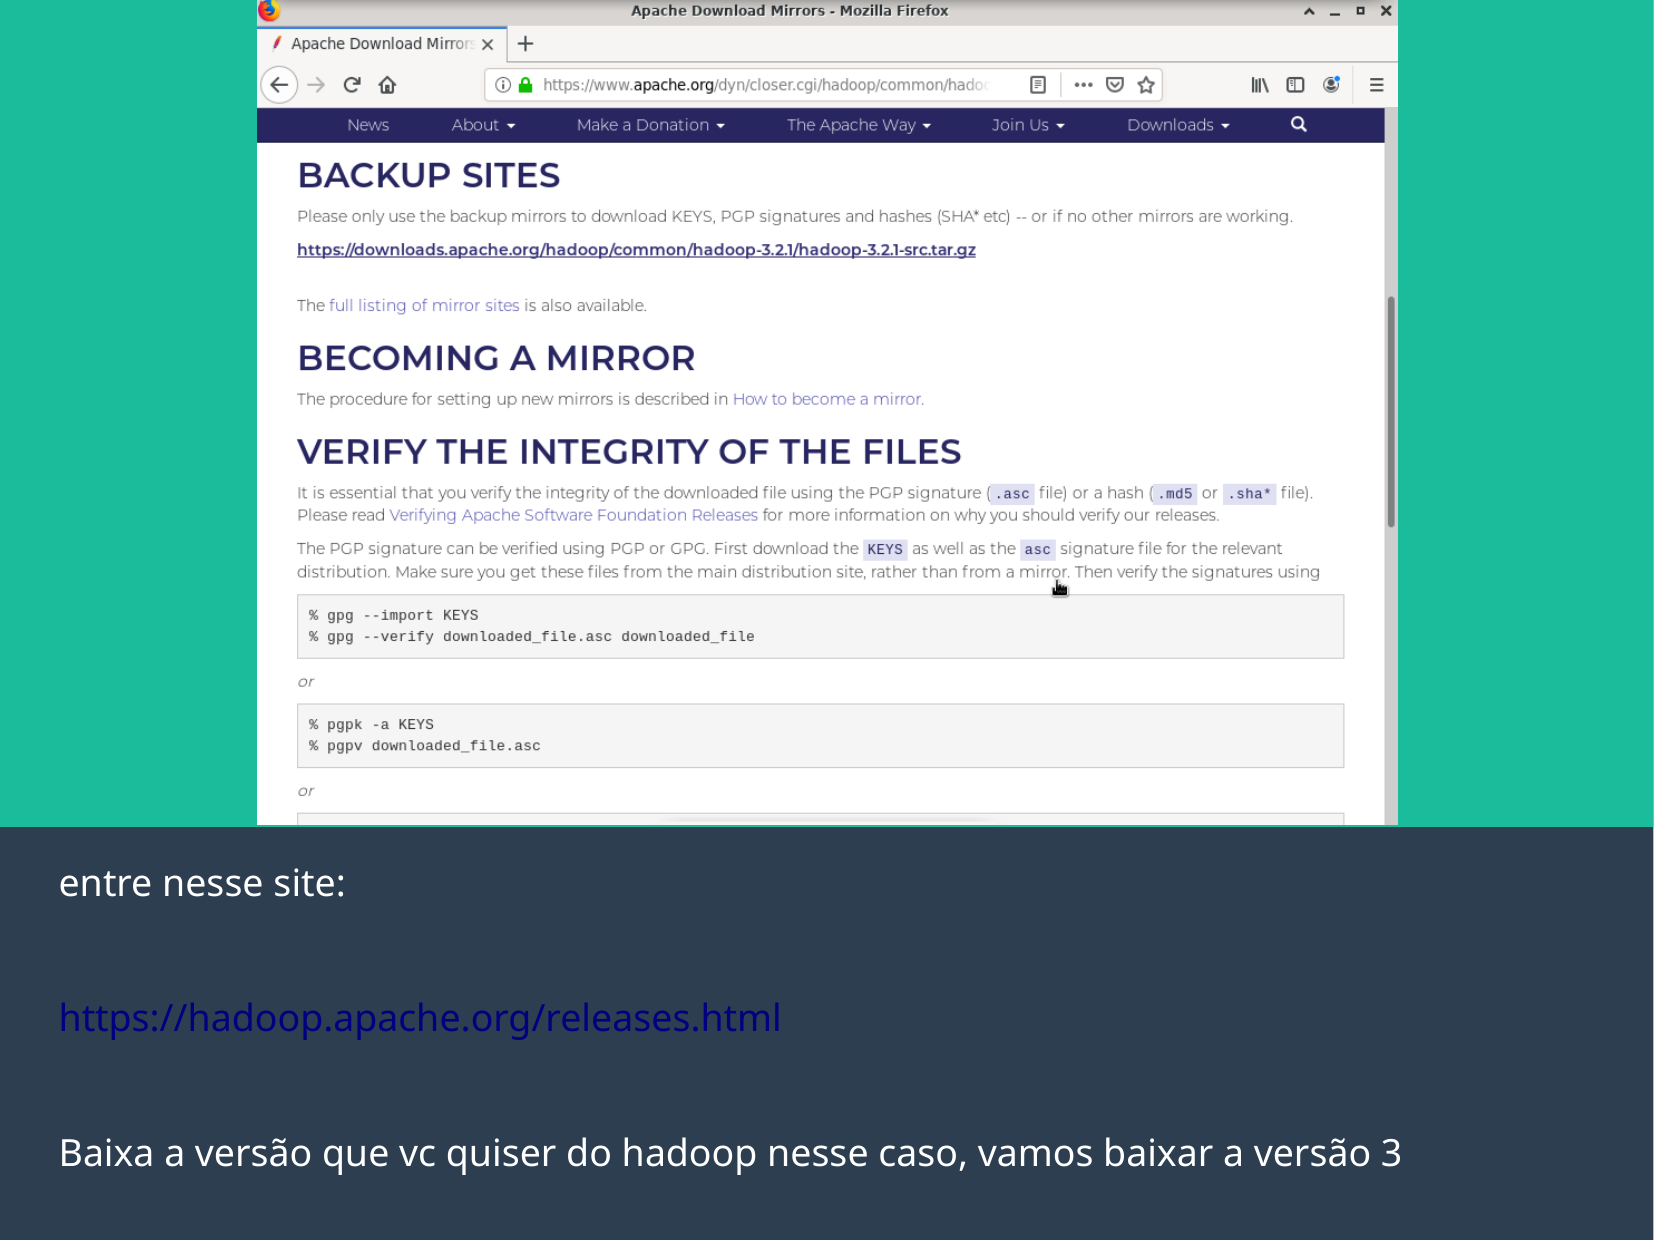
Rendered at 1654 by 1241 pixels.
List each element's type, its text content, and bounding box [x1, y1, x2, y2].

picture [257, 0, 1398, 825]
list entre nesse site: https://hadoop.apache.org/releases.html Baixa a versão que vc quiser do hadoop nesse caso, vamos baixar a versão 3 [58, 856, 1594, 1182]
